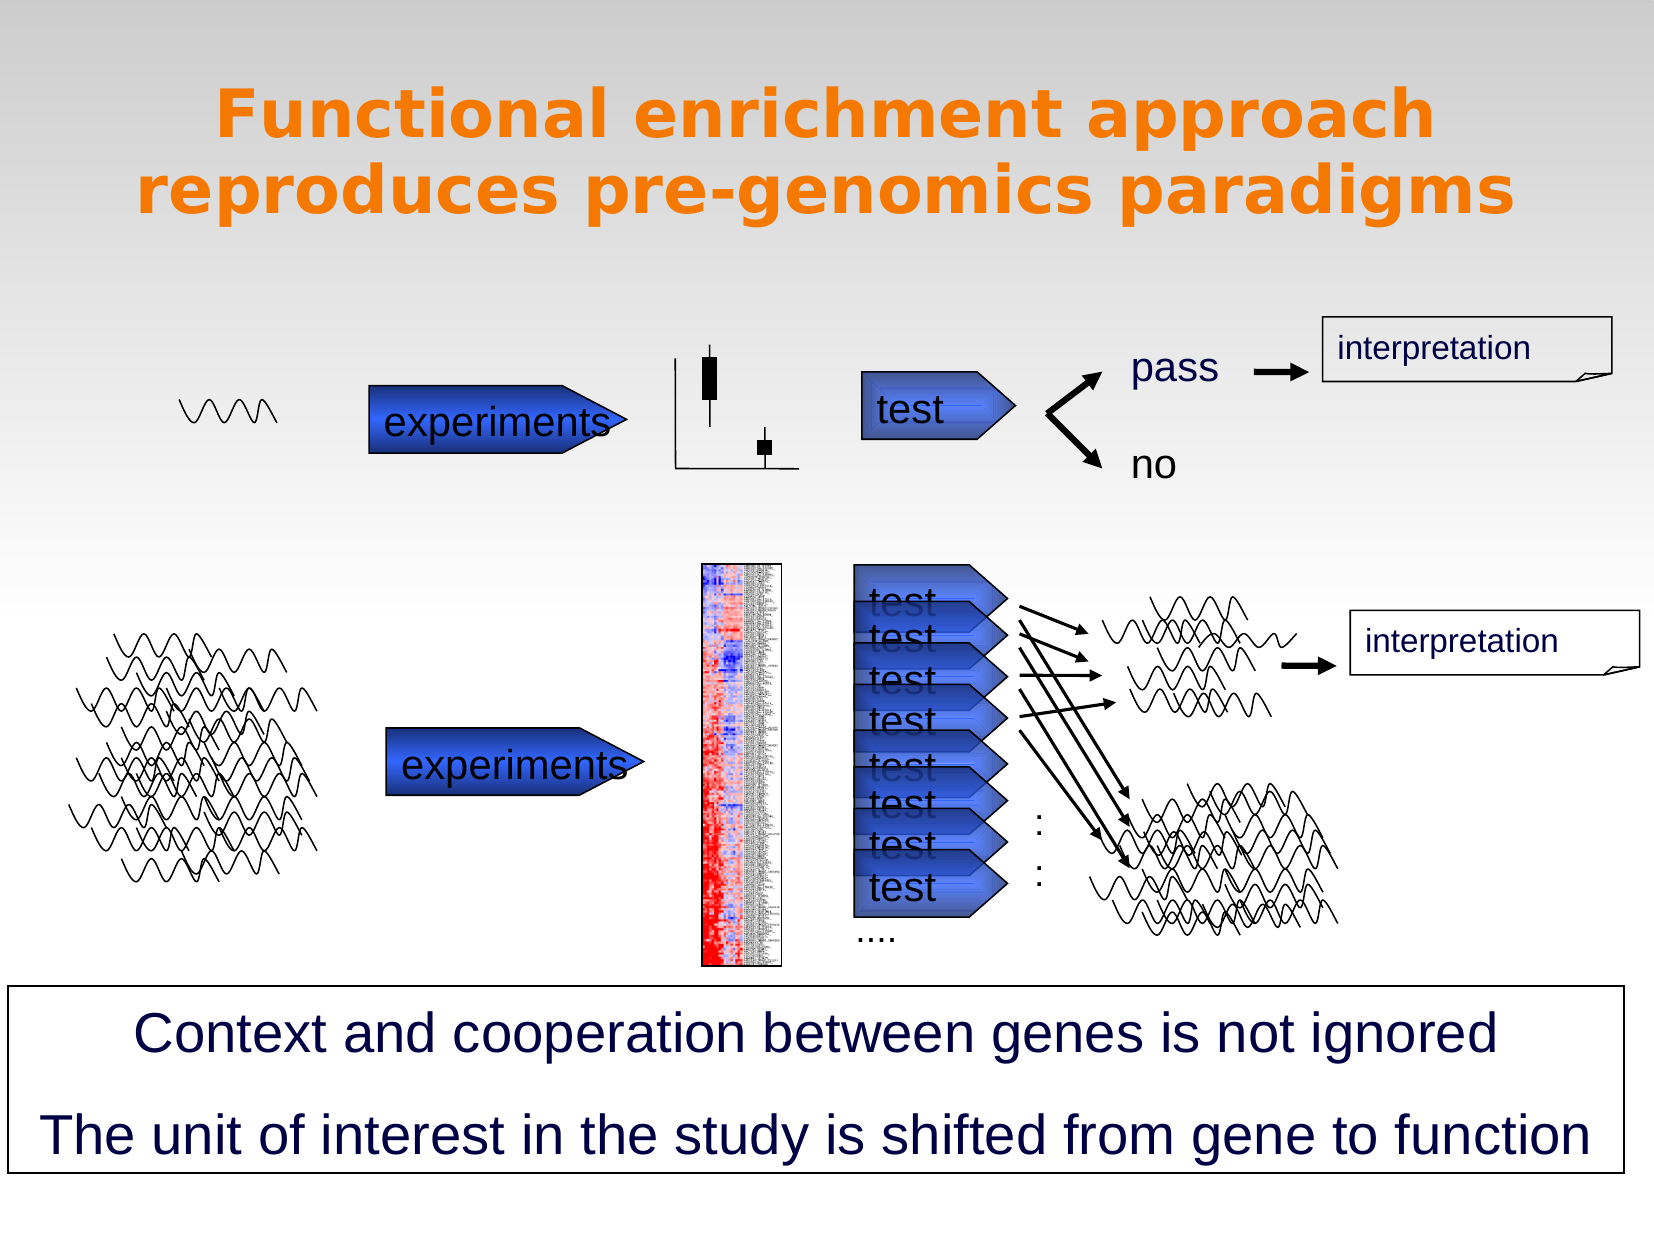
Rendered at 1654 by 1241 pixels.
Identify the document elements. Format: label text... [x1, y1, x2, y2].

text_box interpretation [1350, 610, 1640, 675]
text_box [757, 440, 764, 455]
text_box test [854, 684, 1008, 741]
text_box test [861, 371, 1016, 440]
text_box experiments [386, 727, 644, 796]
text_box .... [840, 895, 993, 958]
text_box [702, 358, 709, 400]
text_box Context and cooperation between genes is not ignored The unit of interest in the study is shifted from gene to function [7, 986, 1625, 1174]
text_box no [1116, 427, 1213, 495]
picture [702, 564, 781, 966]
text_box interpretation [1322, 316, 1612, 382]
text_box test [854, 601, 1008, 655]
text_box test [854, 766, 1008, 821]
text_box test [854, 642, 1008, 697]
text_box [711, 358, 717, 400]
text_box pass [1116, 330, 1254, 399]
text_box test [854, 730, 1008, 782]
text_box test [854, 849, 1008, 897]
text_box experiments [369, 385, 627, 454]
text_box test [854, 564, 1008, 617]
text_box [766, 440, 772, 455]
title Functional enrichment approach reproduces pre-genomics paradigms [82, 53, 1571, 253]
text_box test [854, 808, 1008, 862]
text_box : : [1019, 813, 1061, 898]
